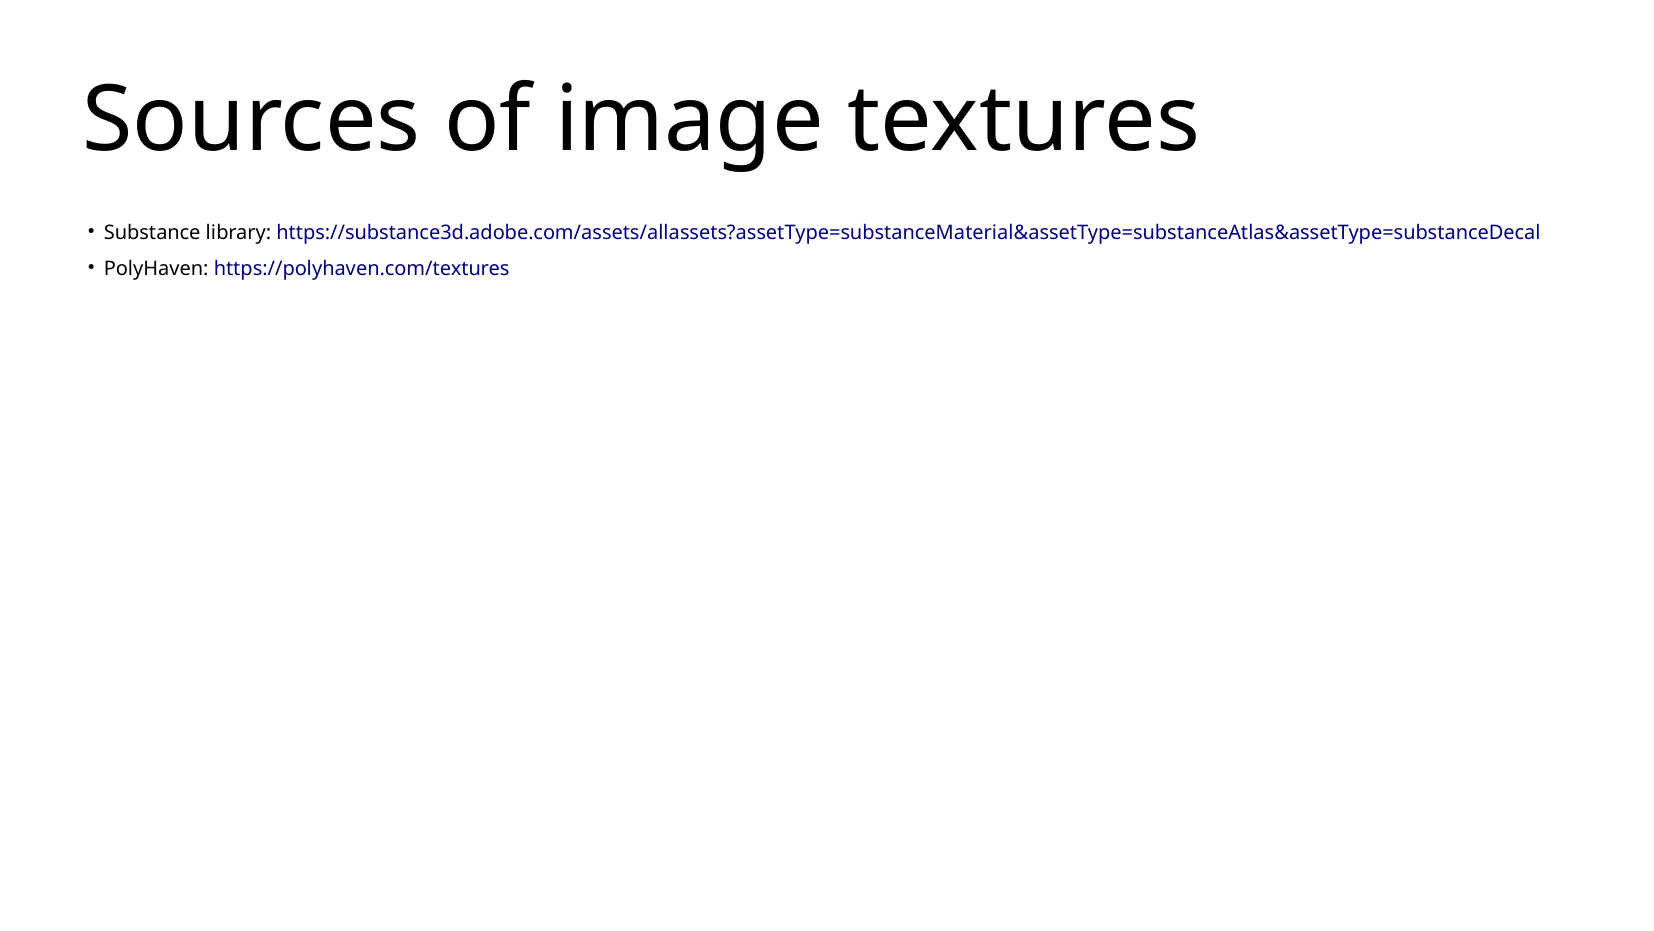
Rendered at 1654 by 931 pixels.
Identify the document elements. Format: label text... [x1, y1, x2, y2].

list Substance library: https://substance3d.adobe.com/assets/allassets?assetType=substanceMaterial&assetType=substanceAtlas&assetType=substanceDecal PolyHaven: https://polyhaven.com/textures [82, 217, 1571, 286]
title Sources of image textures [82, 37, 1571, 193]
